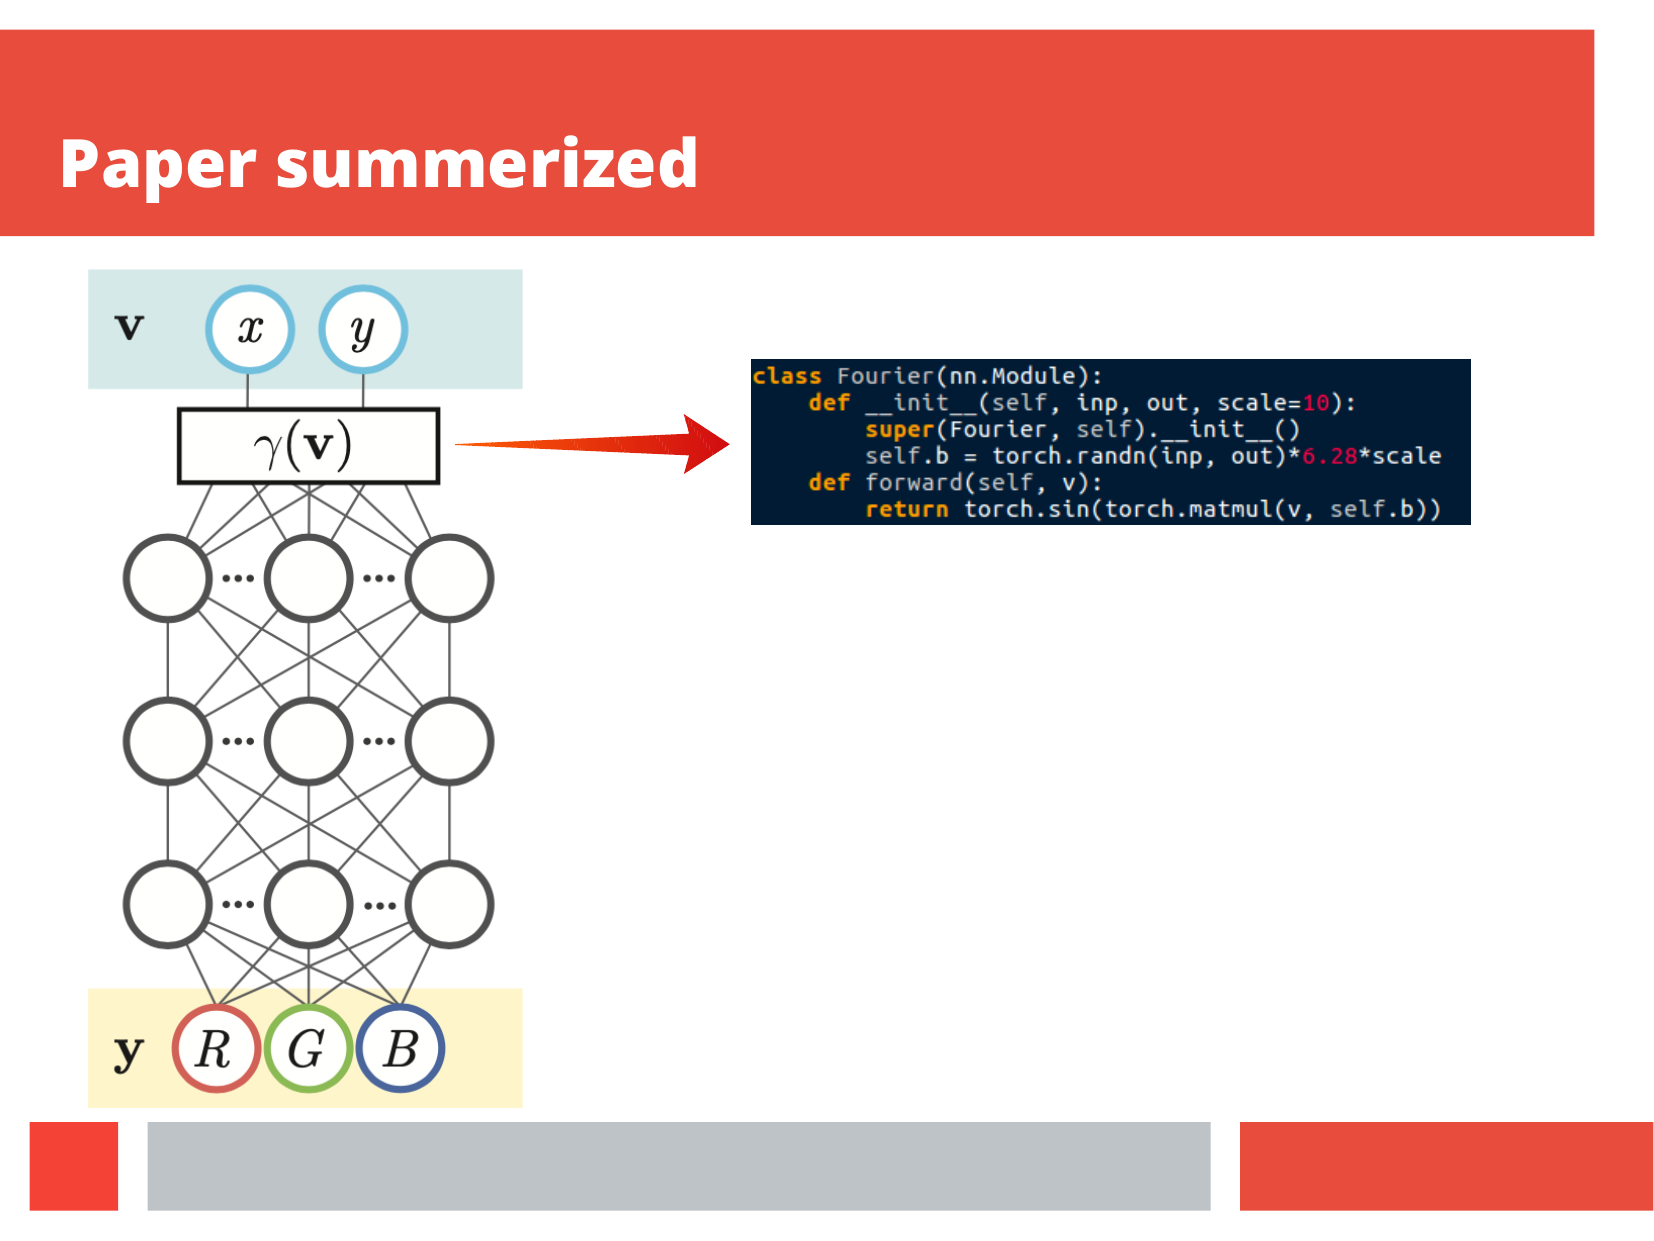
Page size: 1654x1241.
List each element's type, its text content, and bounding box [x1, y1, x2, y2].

picture [751, 359, 1471, 526]
title Paper summerized [59, 59, 1595, 207]
picture [75, 256, 736, 1111]
